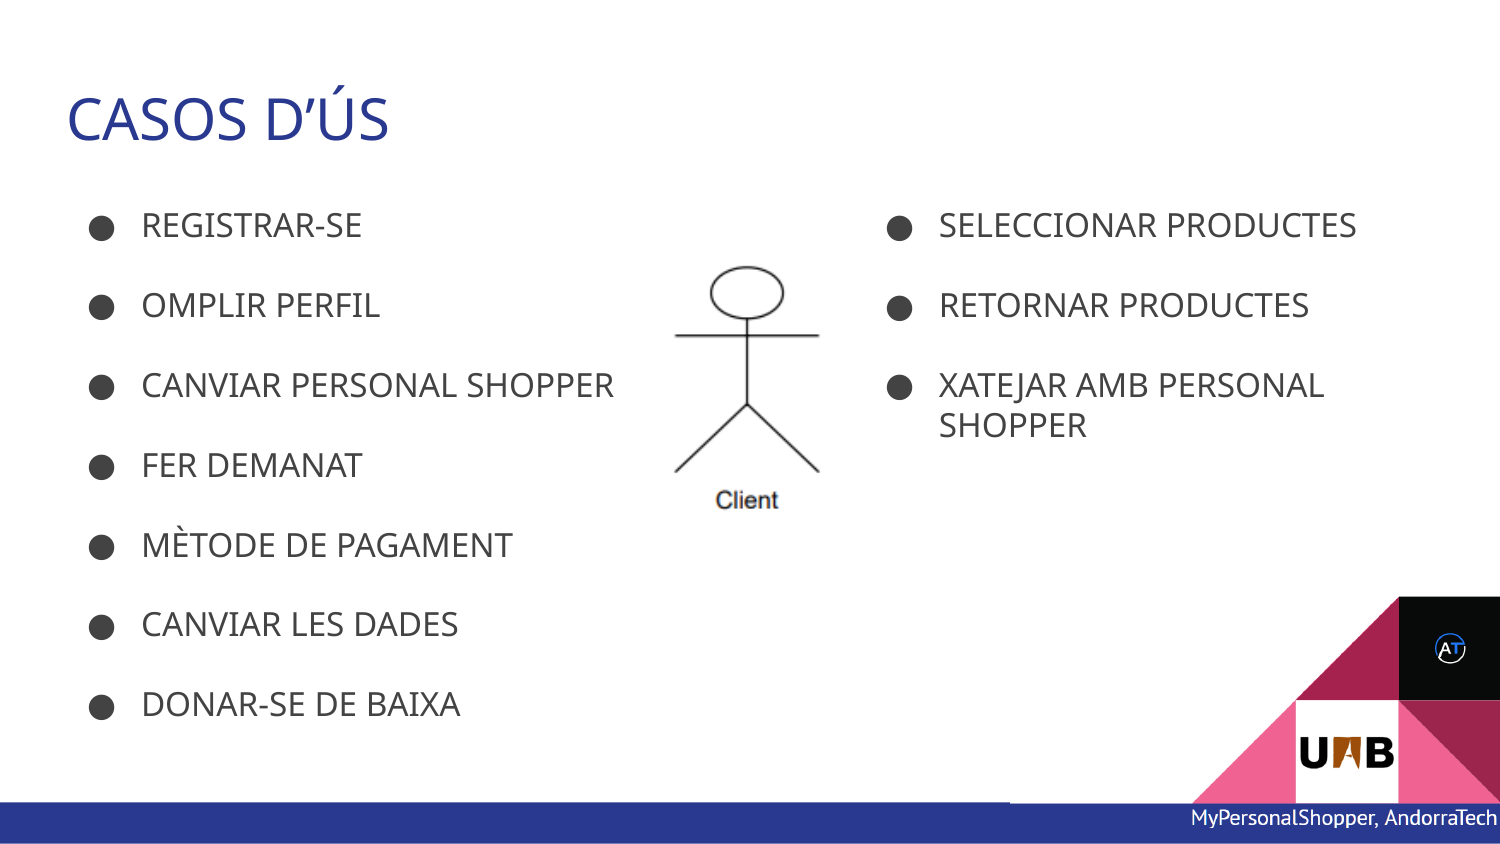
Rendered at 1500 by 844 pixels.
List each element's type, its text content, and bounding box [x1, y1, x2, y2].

picture [1010, 415, 1500, 828]
text_box SELECCIONAR PRODUCTES RETORNAR PRODUCTES XATEJAR AMB PERSONAL SHOPPER [849, 189, 1494, 548]
title CASOS D’ÚS [51, 67, 1449, 167]
text_box REGISTRAR-SE OMPLIR PERFIL CANVIAR PERSONAL SHOPPER FER DEMANAT MÈTODE DE PAGAMENT CANVIAR LES DADES DONAR-SE DE BAIXA [51, 189, 758, 844]
picture [758, 205, 849, 538]
